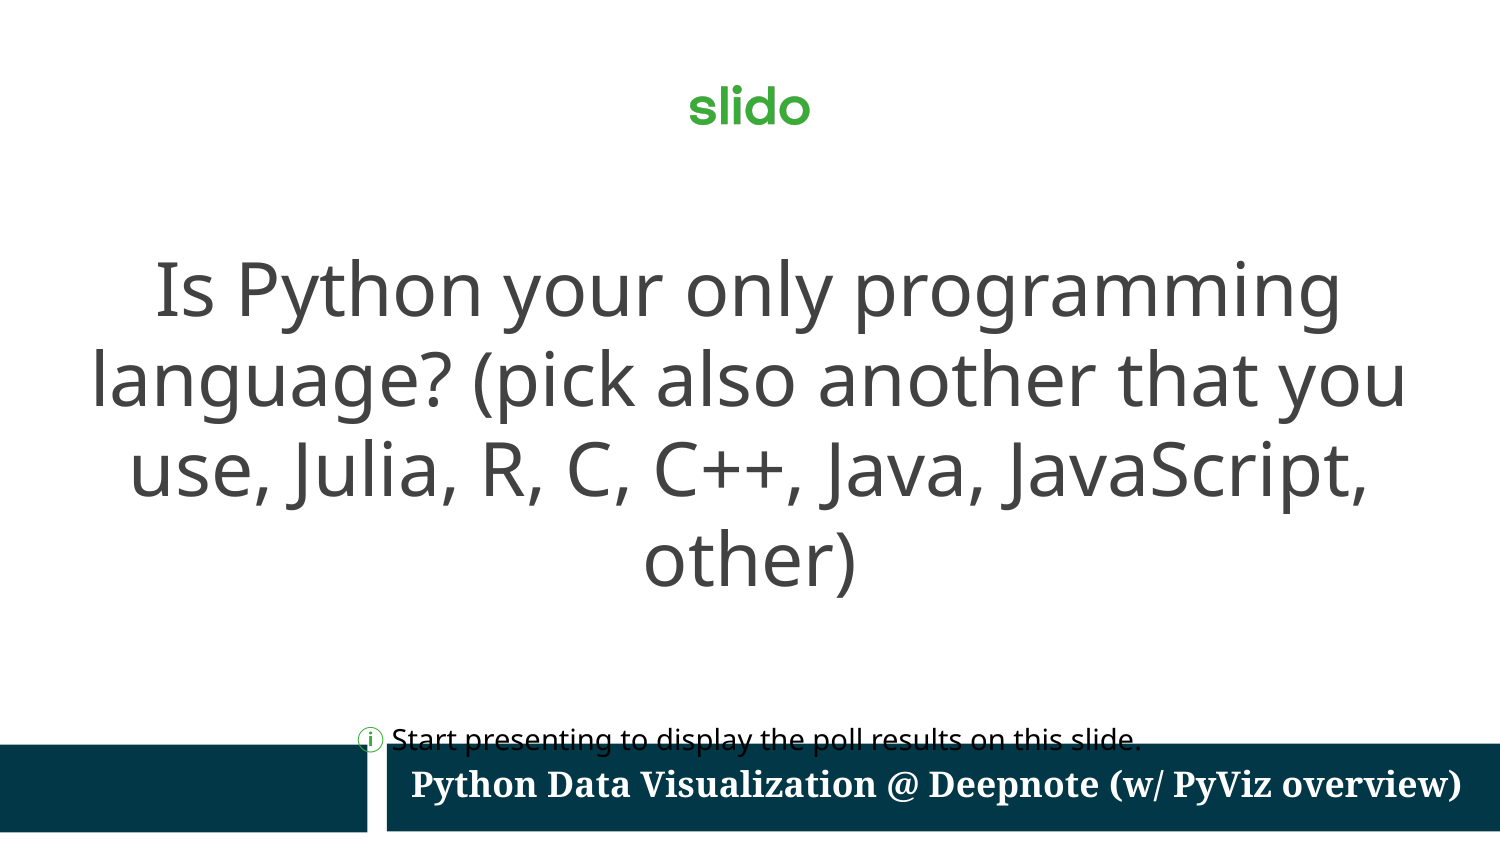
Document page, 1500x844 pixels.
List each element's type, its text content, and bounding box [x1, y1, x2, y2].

text_box ⓘ Start presenting to display the poll results on this slide. [0, 633, 1500, 844]
text_box Is Python your only programming language? (pick also another that you use, Julia, R, C, C++, Java, JavaScript, other) [0, 210, 1500, 633]
text_box Python Data Visualization @ Deepnote (w/ PyViz overview) [400, 740, 1500, 826]
picture [678, 74, 822, 137]
